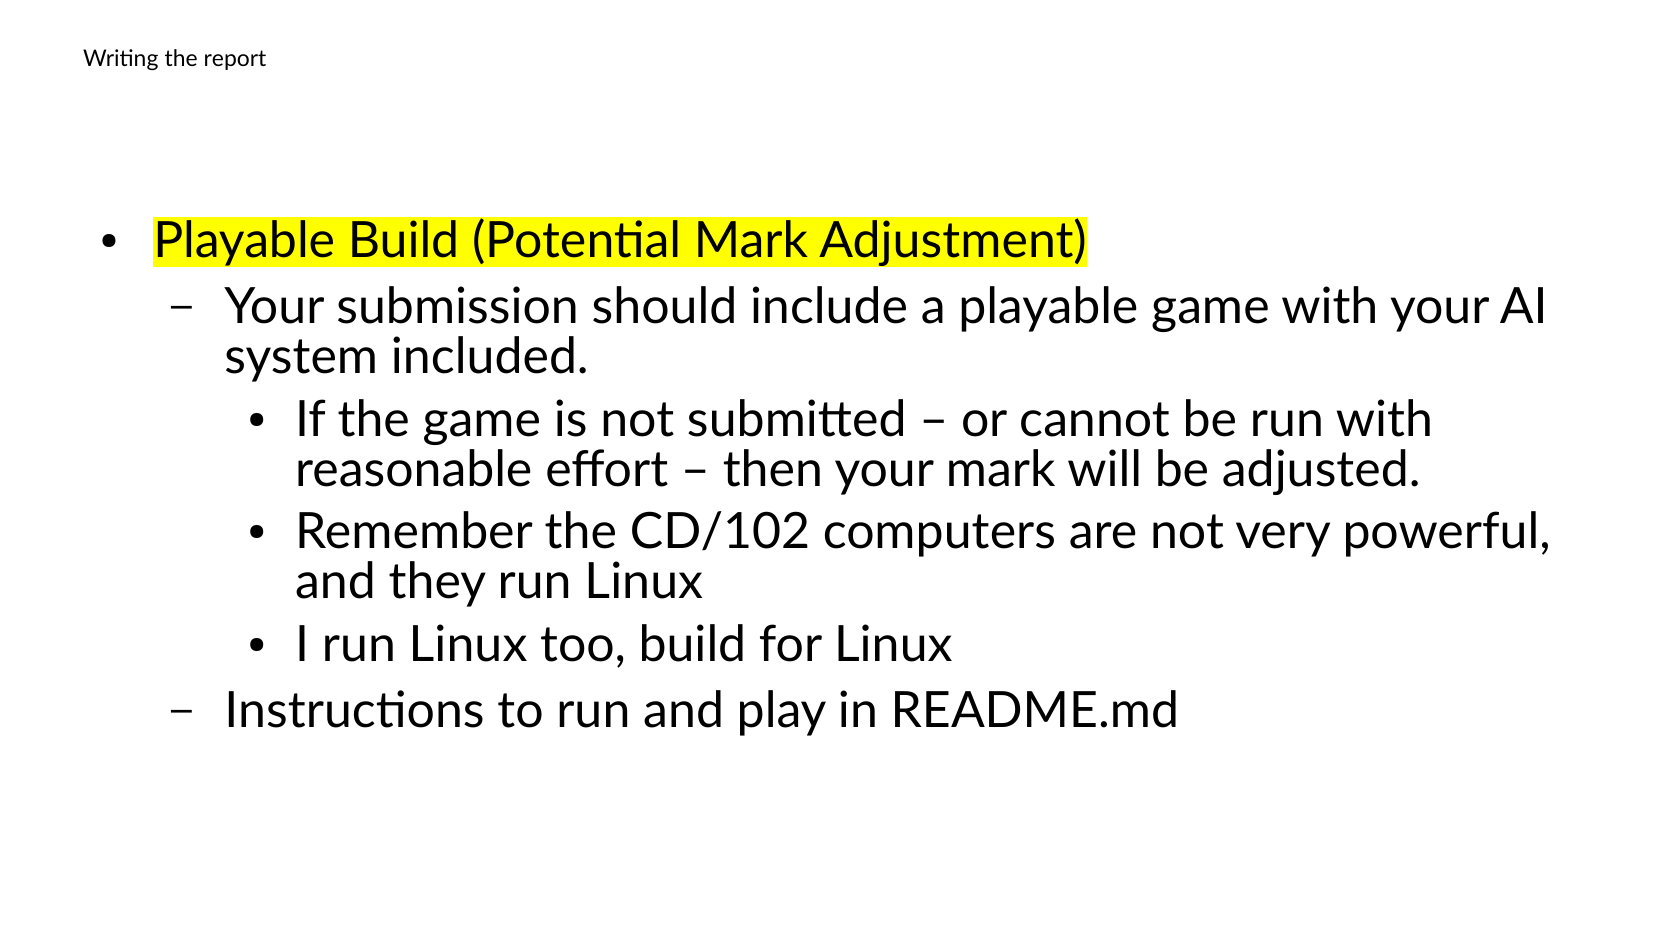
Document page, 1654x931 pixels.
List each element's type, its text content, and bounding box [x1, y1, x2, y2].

title Writing the report [83, 0, 1571, 119]
list Playable Build (Potential Mark Adjustment) Your submission should include a playable game with your AI system included. If the game is not submitted – or cannot be run with reasonable effort – then your mark will be adjusted. Remember the CD/102 computers are not very powerful, and they run Linux I run Linux too, build for Linux Instructions to run and play in README.md [82, 217, 1571, 839]
